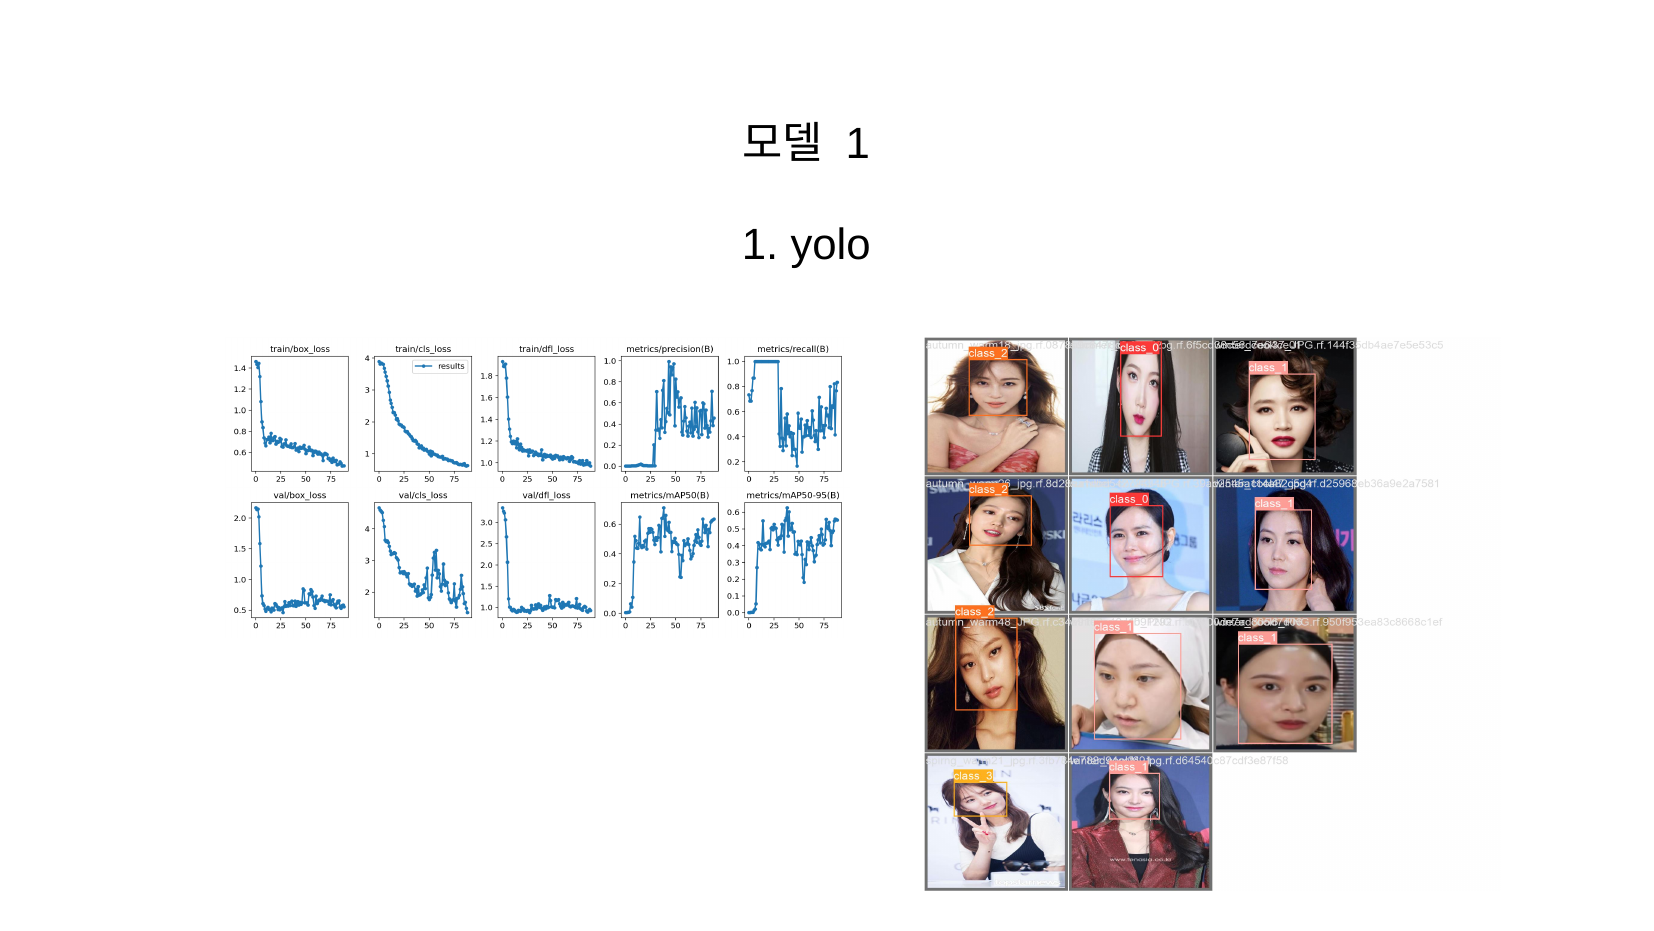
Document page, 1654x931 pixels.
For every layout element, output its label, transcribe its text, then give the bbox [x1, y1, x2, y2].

text_box 모델 1 1. yolo [262, 37, 1351, 389]
picture [924, 337, 1501, 891]
picture [225, 337, 850, 638]
